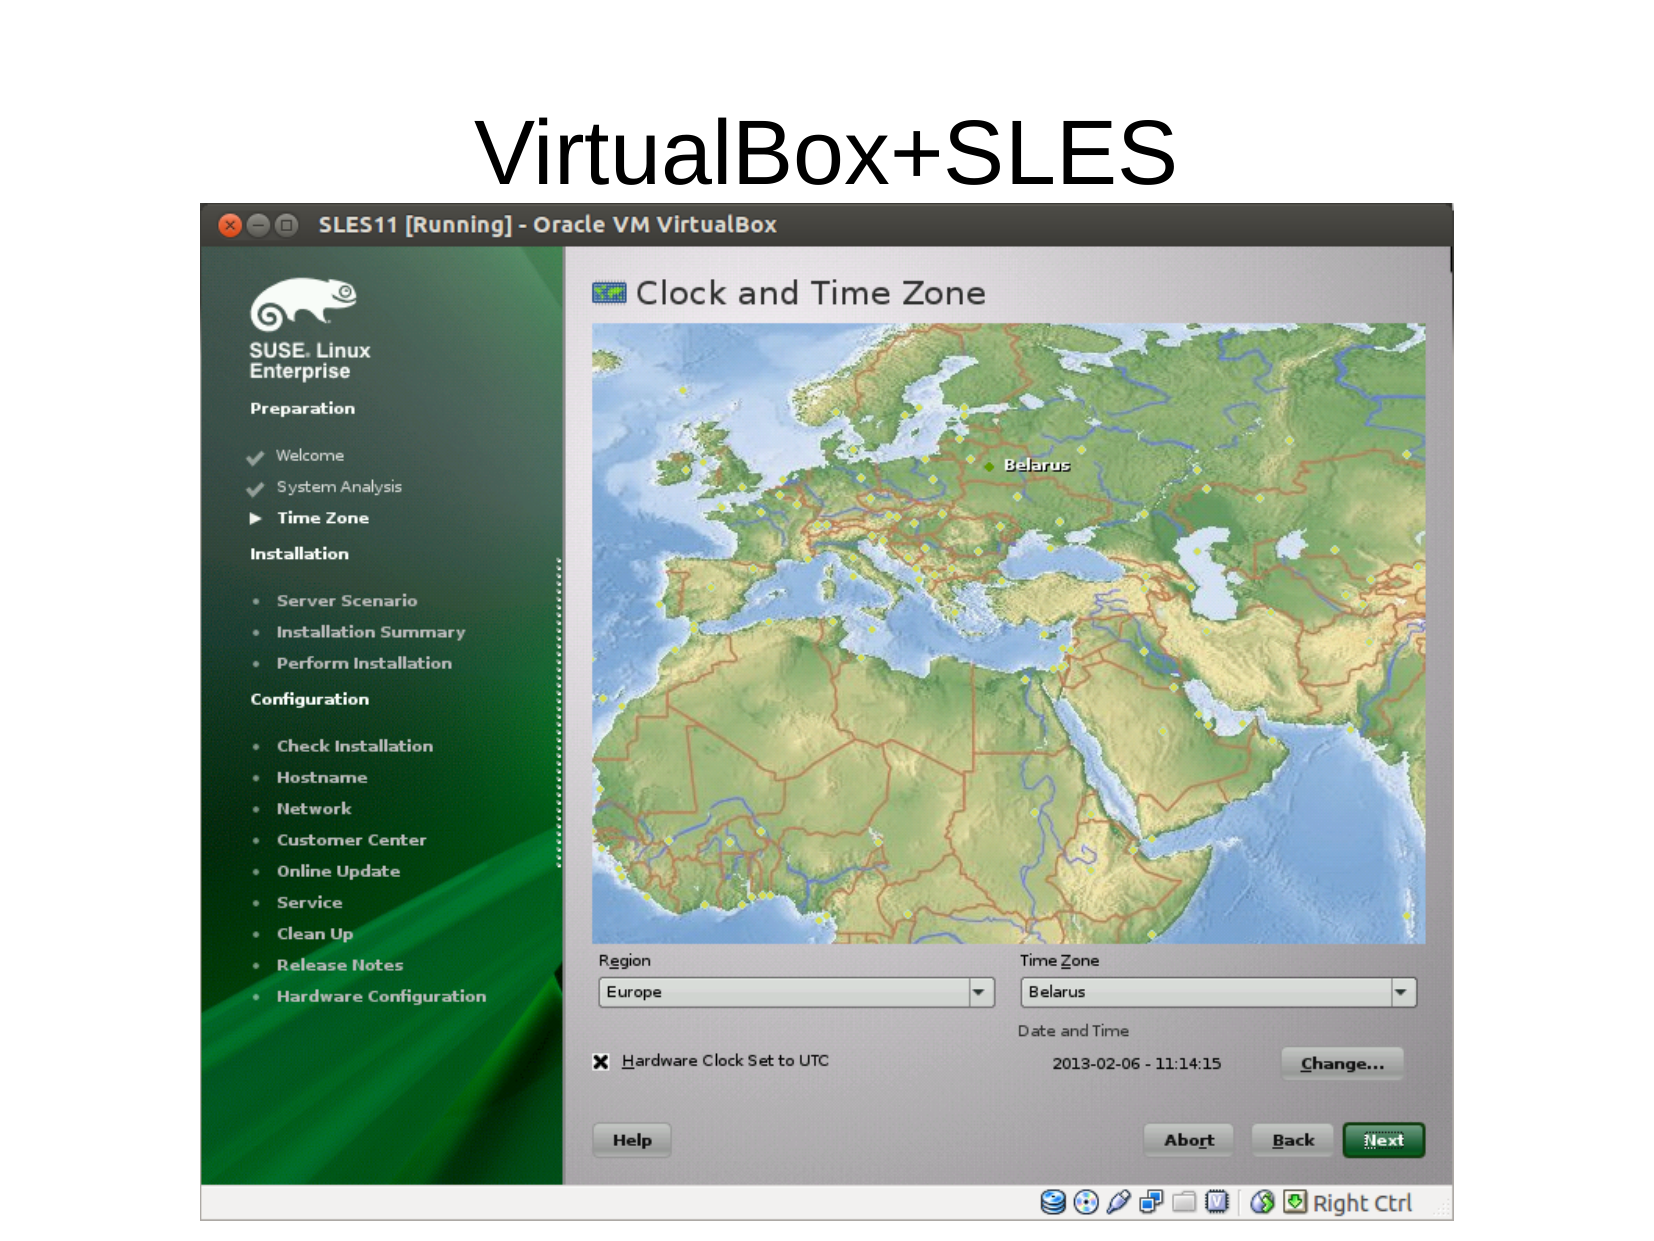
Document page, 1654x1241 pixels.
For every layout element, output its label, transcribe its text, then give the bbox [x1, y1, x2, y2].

picture [200, 203, 1454, 1221]
title VirtualBox+SLES [82, 49, 1571, 257]
